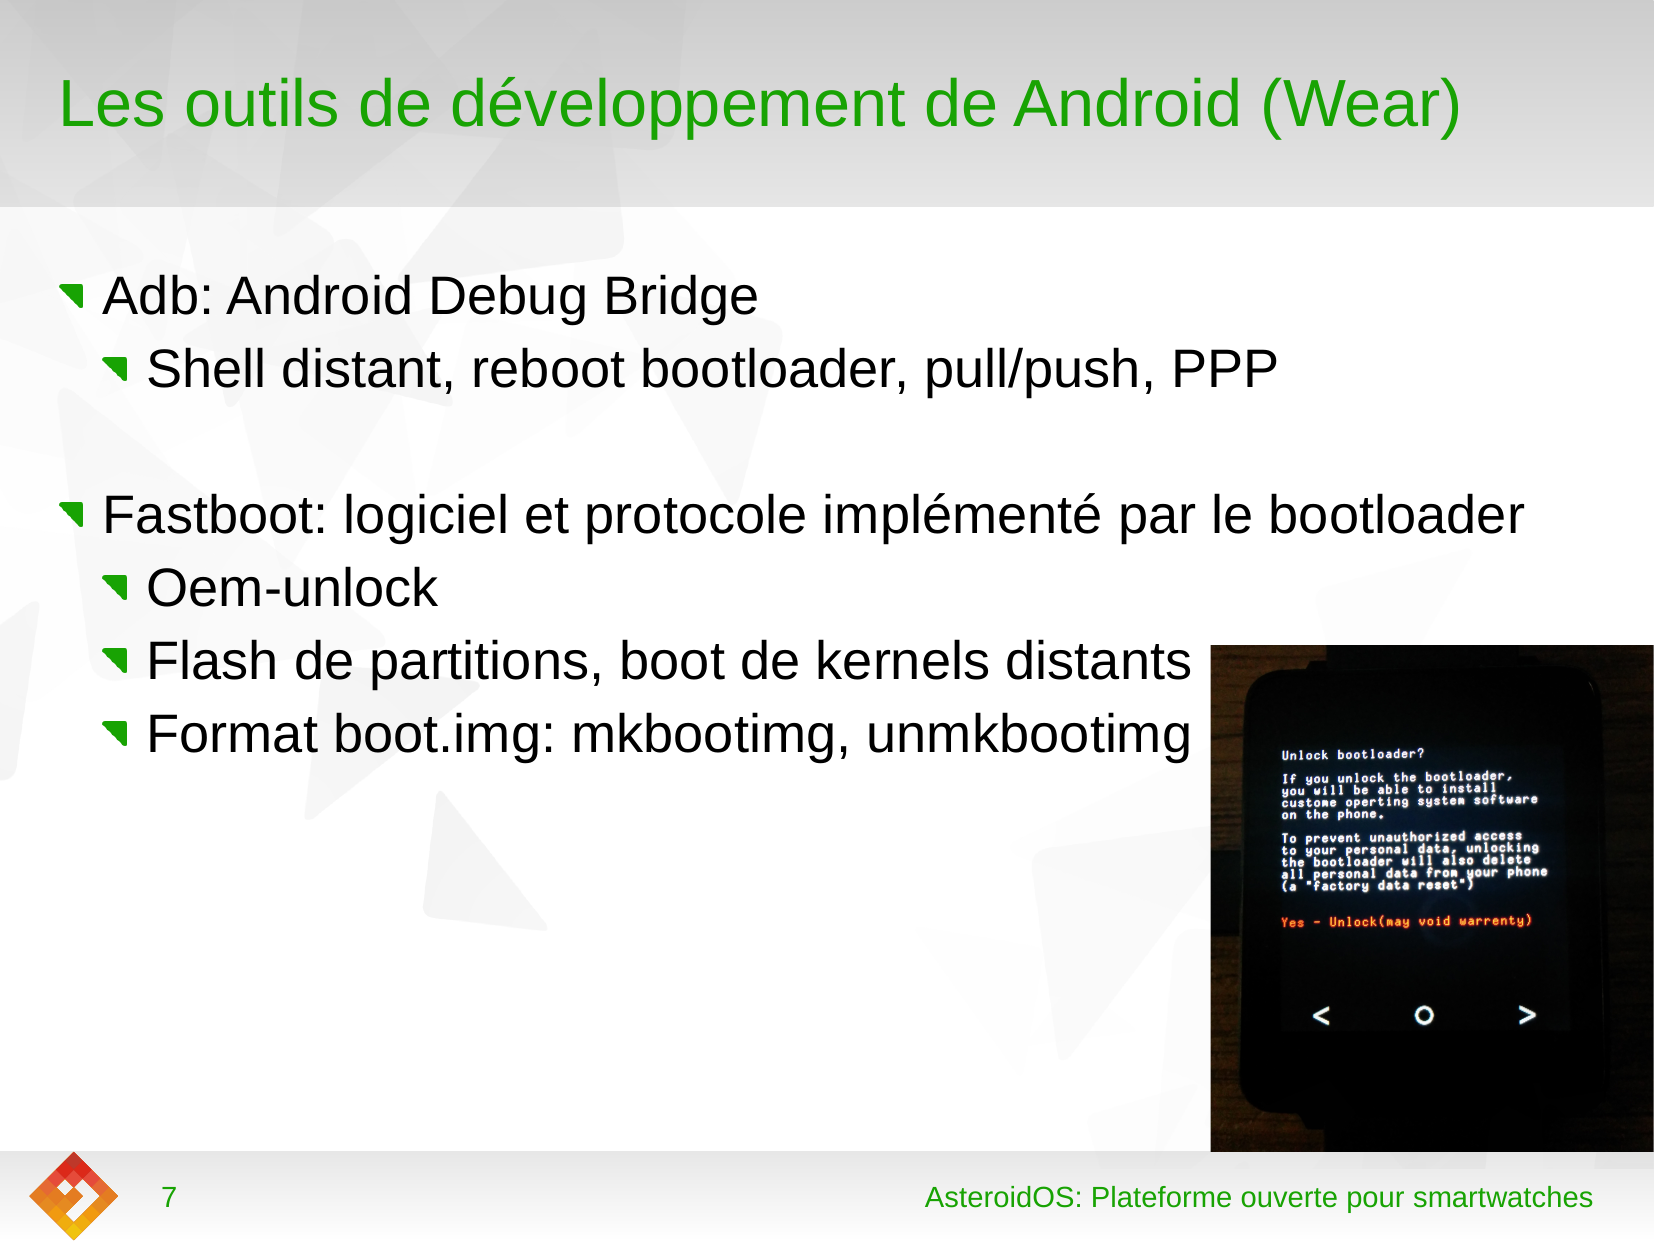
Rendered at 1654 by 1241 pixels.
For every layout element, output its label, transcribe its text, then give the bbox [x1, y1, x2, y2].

picture [915, 548, 1654, 1169]
picture [0, 0, 783, 931]
list Adb: Android Debug Bridge Shell distant, reboot bootloader, pull/push, PPP Fastboot: logiciel et protocole implémenté par le bootloader Oem-unlock Flash de partitions, boot de kernels distants Format boot.img: mkbootimg, unmkbootimg [59, 265, 1595, 1056]
title Les outils de développement de Android (Wear) [59, 29, 1595, 178]
